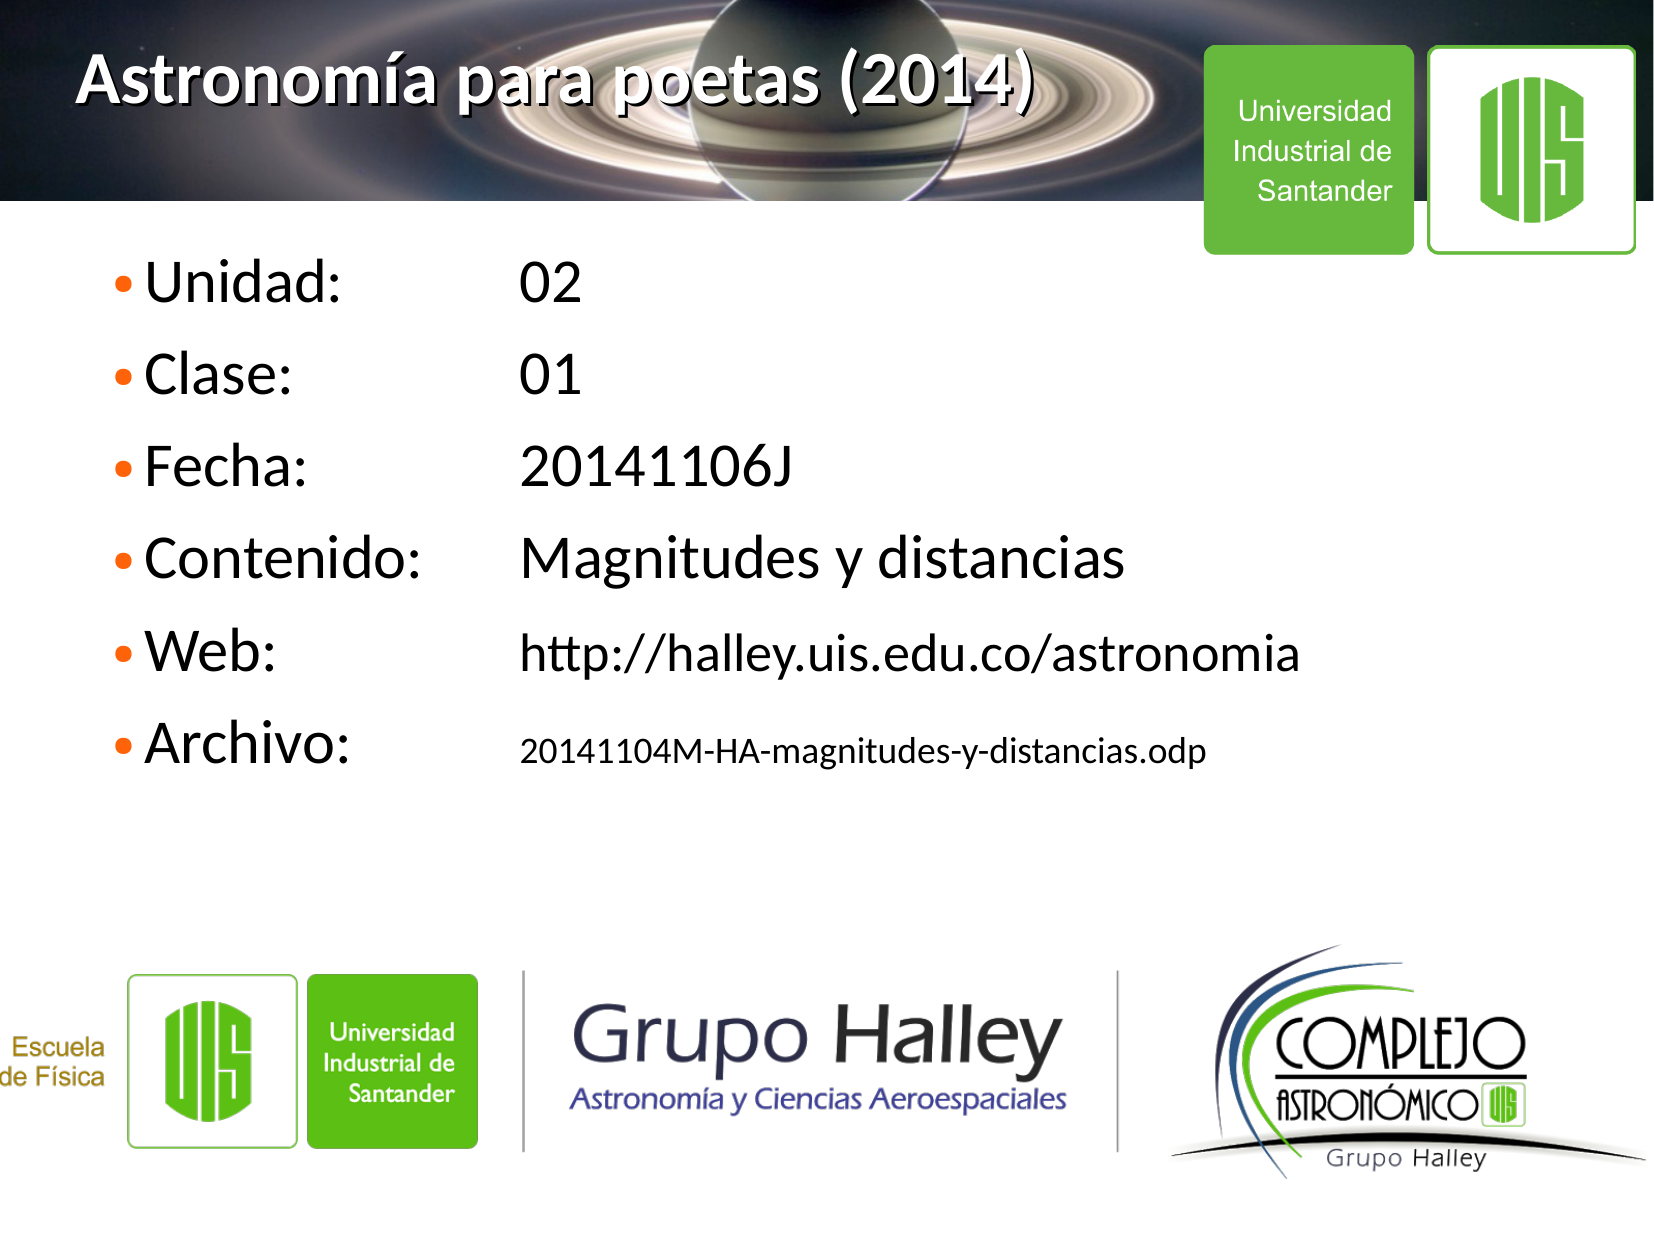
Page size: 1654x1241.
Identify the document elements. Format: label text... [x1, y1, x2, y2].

picture [0, 0, 1654, 256]
list Unidad: 02 Clase: 01 Fecha: 20141106J Contenido: Magnitudes y distancias Web: http://halley.uis.edu.co/astronomia Archivo: 20141104M-HA-magnitudes-y-distancias.odp [82, 255, 1571, 944]
title Astronomía para poetas (2014) [75, 19, 1564, 151]
picture [0, 944, 1654, 1179]
